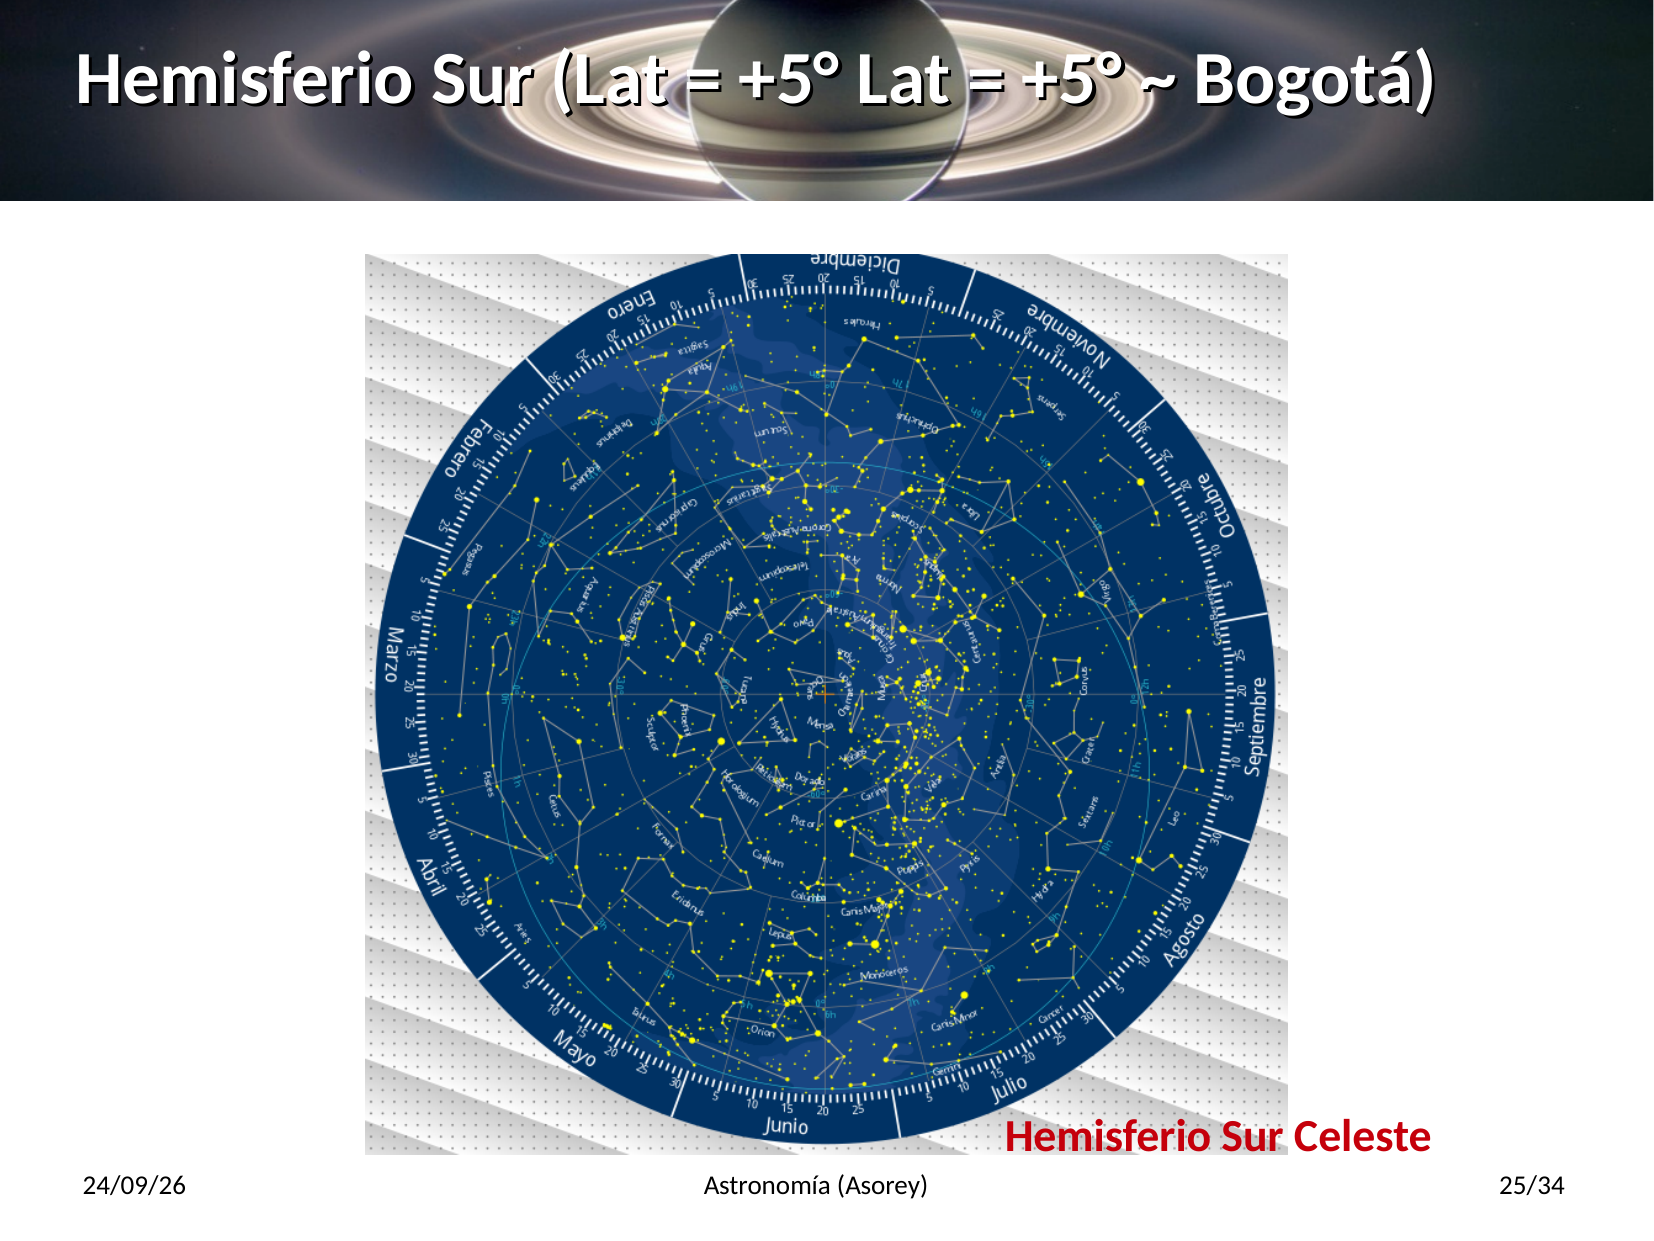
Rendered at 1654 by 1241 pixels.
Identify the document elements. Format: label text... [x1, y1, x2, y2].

title Hemisferio Sur (Lat = +5° Lat = +5° ~ Bogotá) [75, 19, 1564, 151]
picture [0, 0, 1654, 201]
picture [365, 254, 1288, 1156]
text_box Hemisferio Sur Celeste [990, 1110, 1450, 1181]
